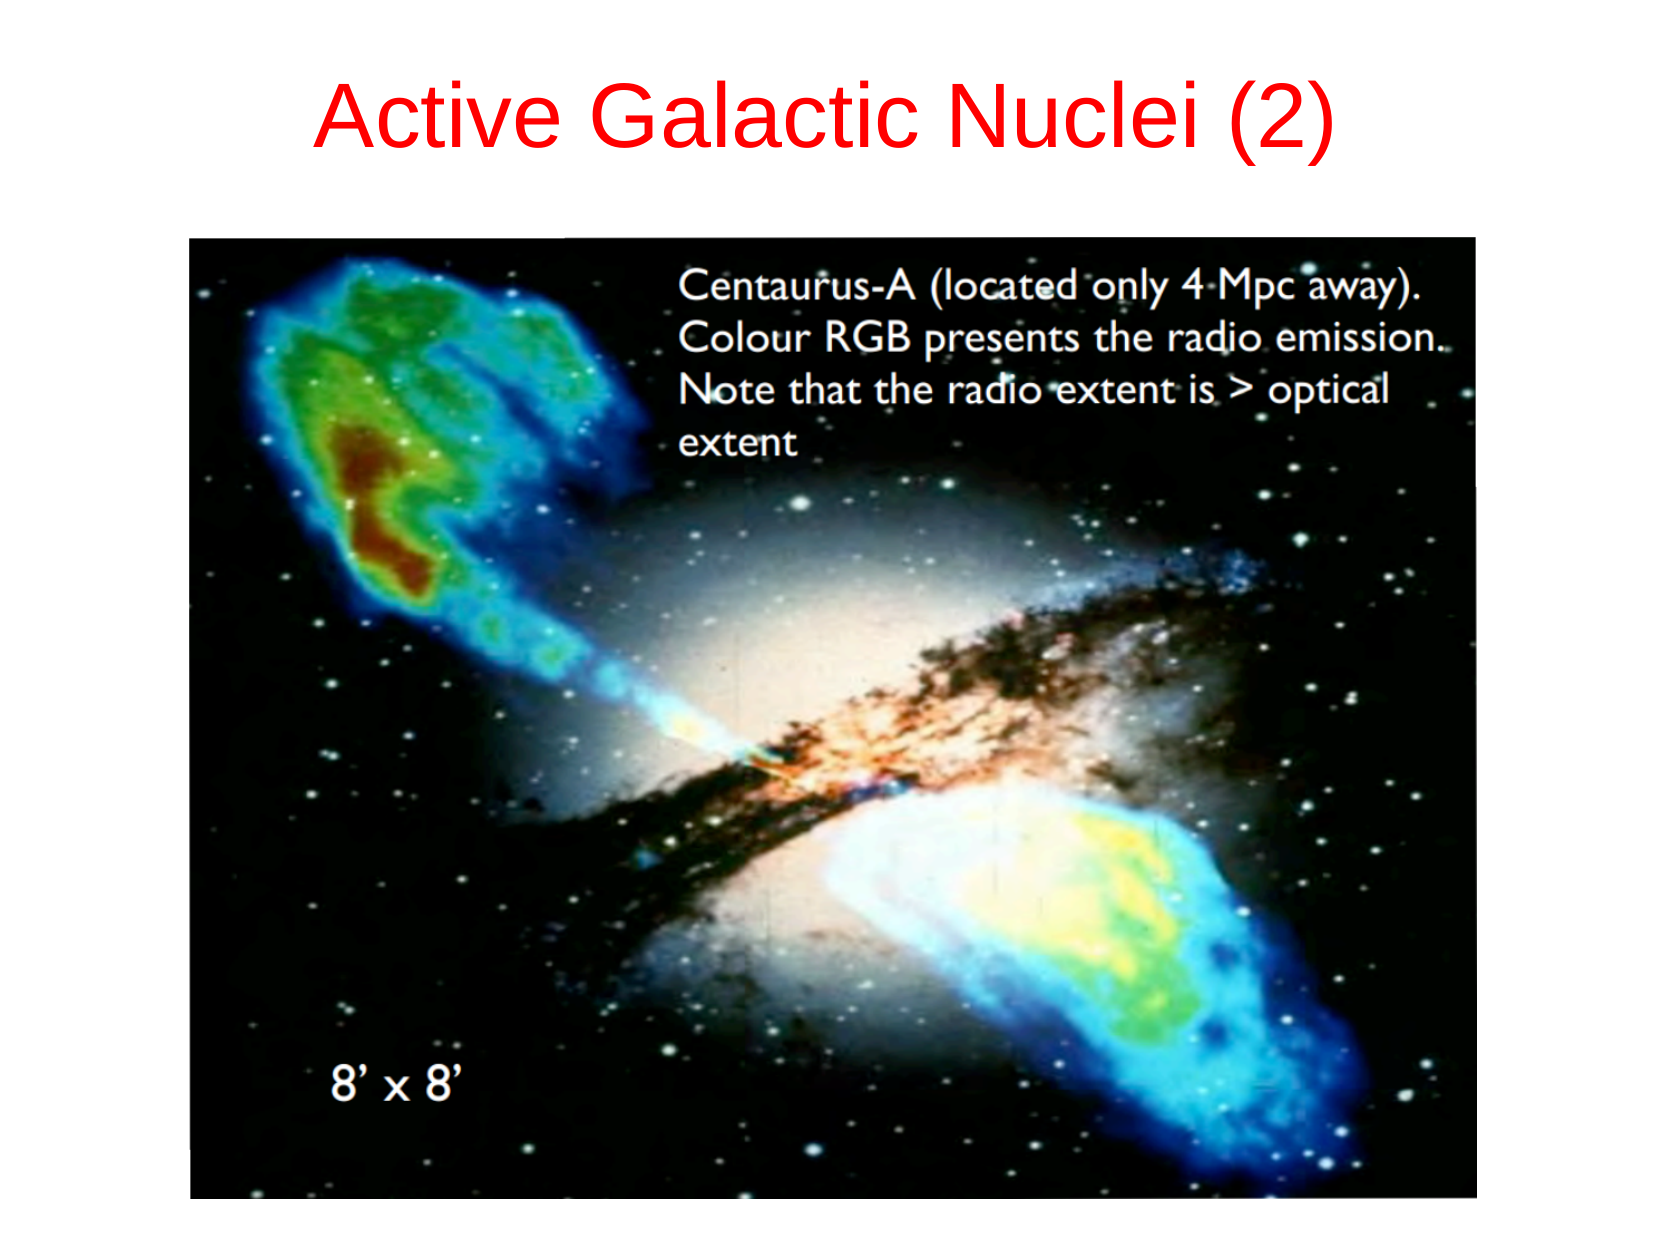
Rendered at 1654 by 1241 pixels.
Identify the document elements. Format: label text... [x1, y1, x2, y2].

title Active Galactic Nuclei (2) [82, 11, 1571, 219]
picture [188, 236, 1477, 1199]
